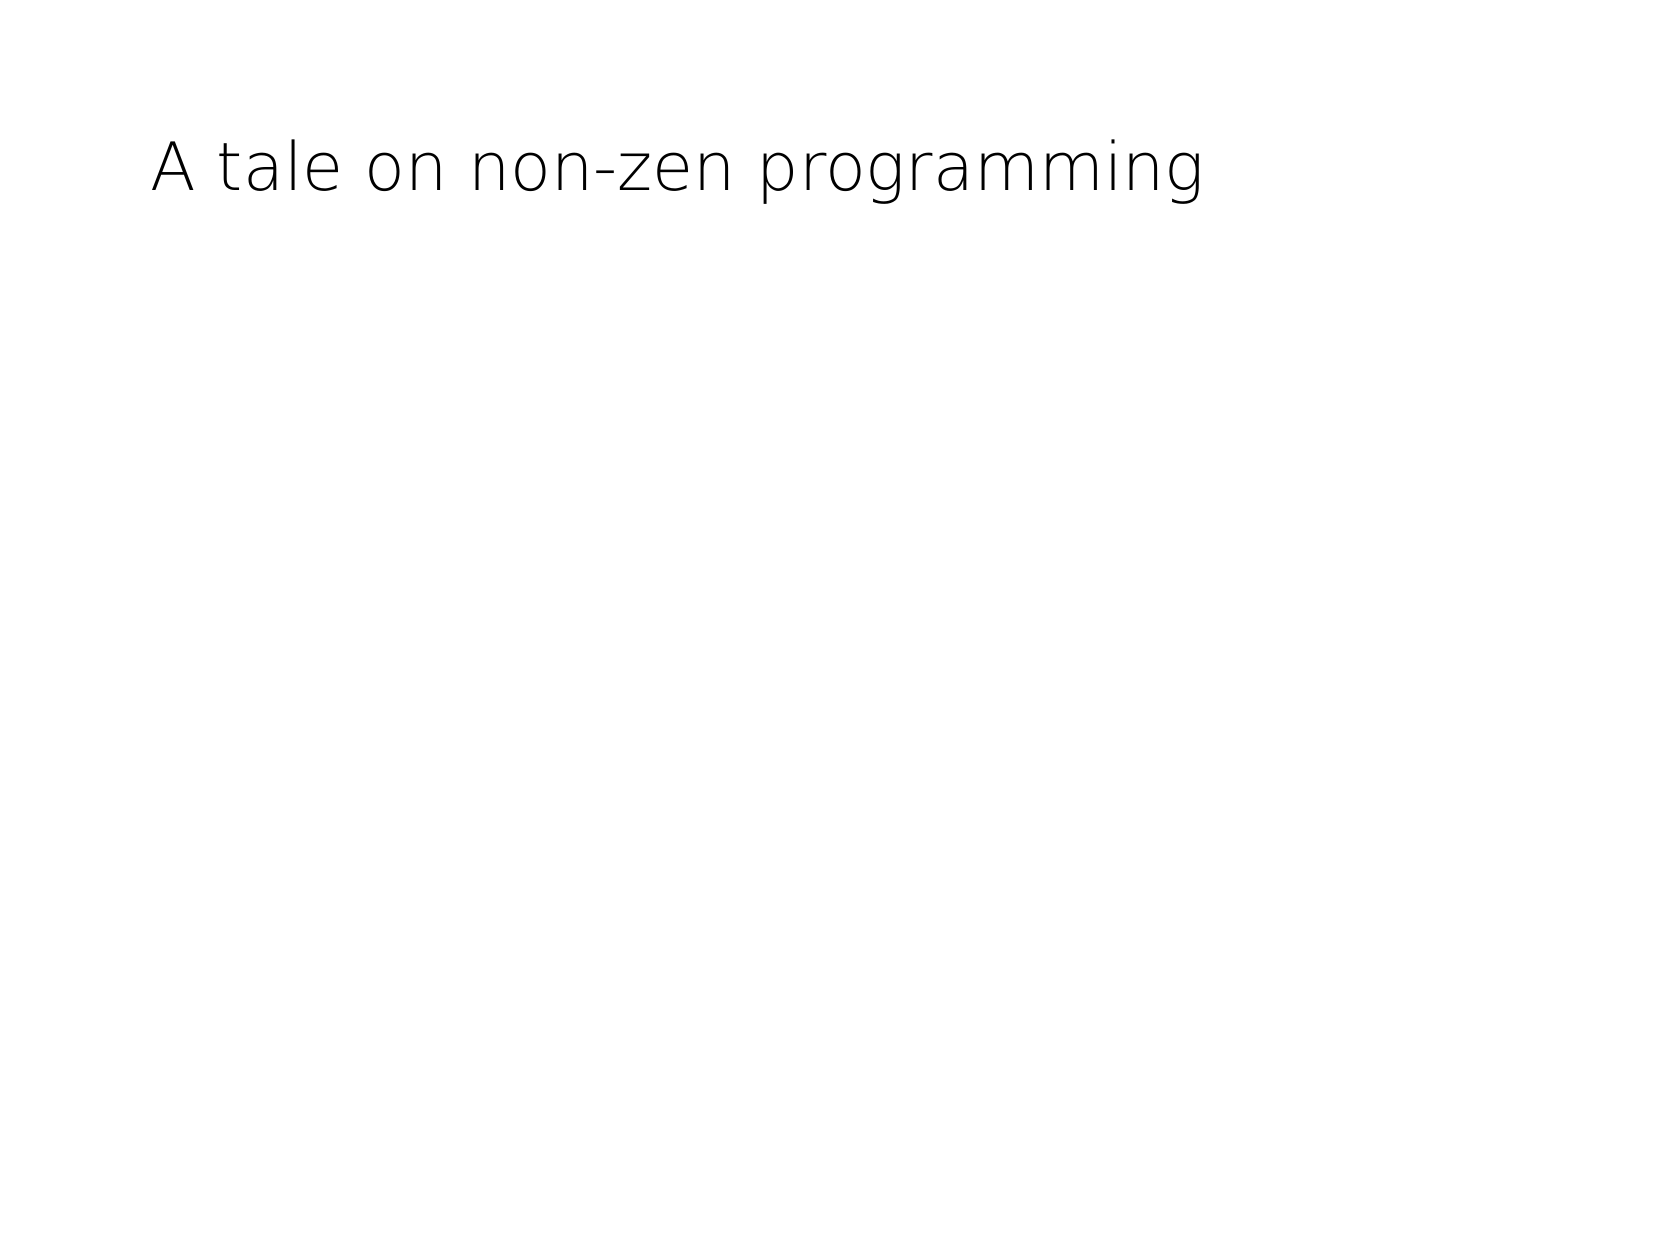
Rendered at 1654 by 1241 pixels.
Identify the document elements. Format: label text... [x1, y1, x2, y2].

subtitle A tale on non-zen programming [150, 0, 1639, 335]
